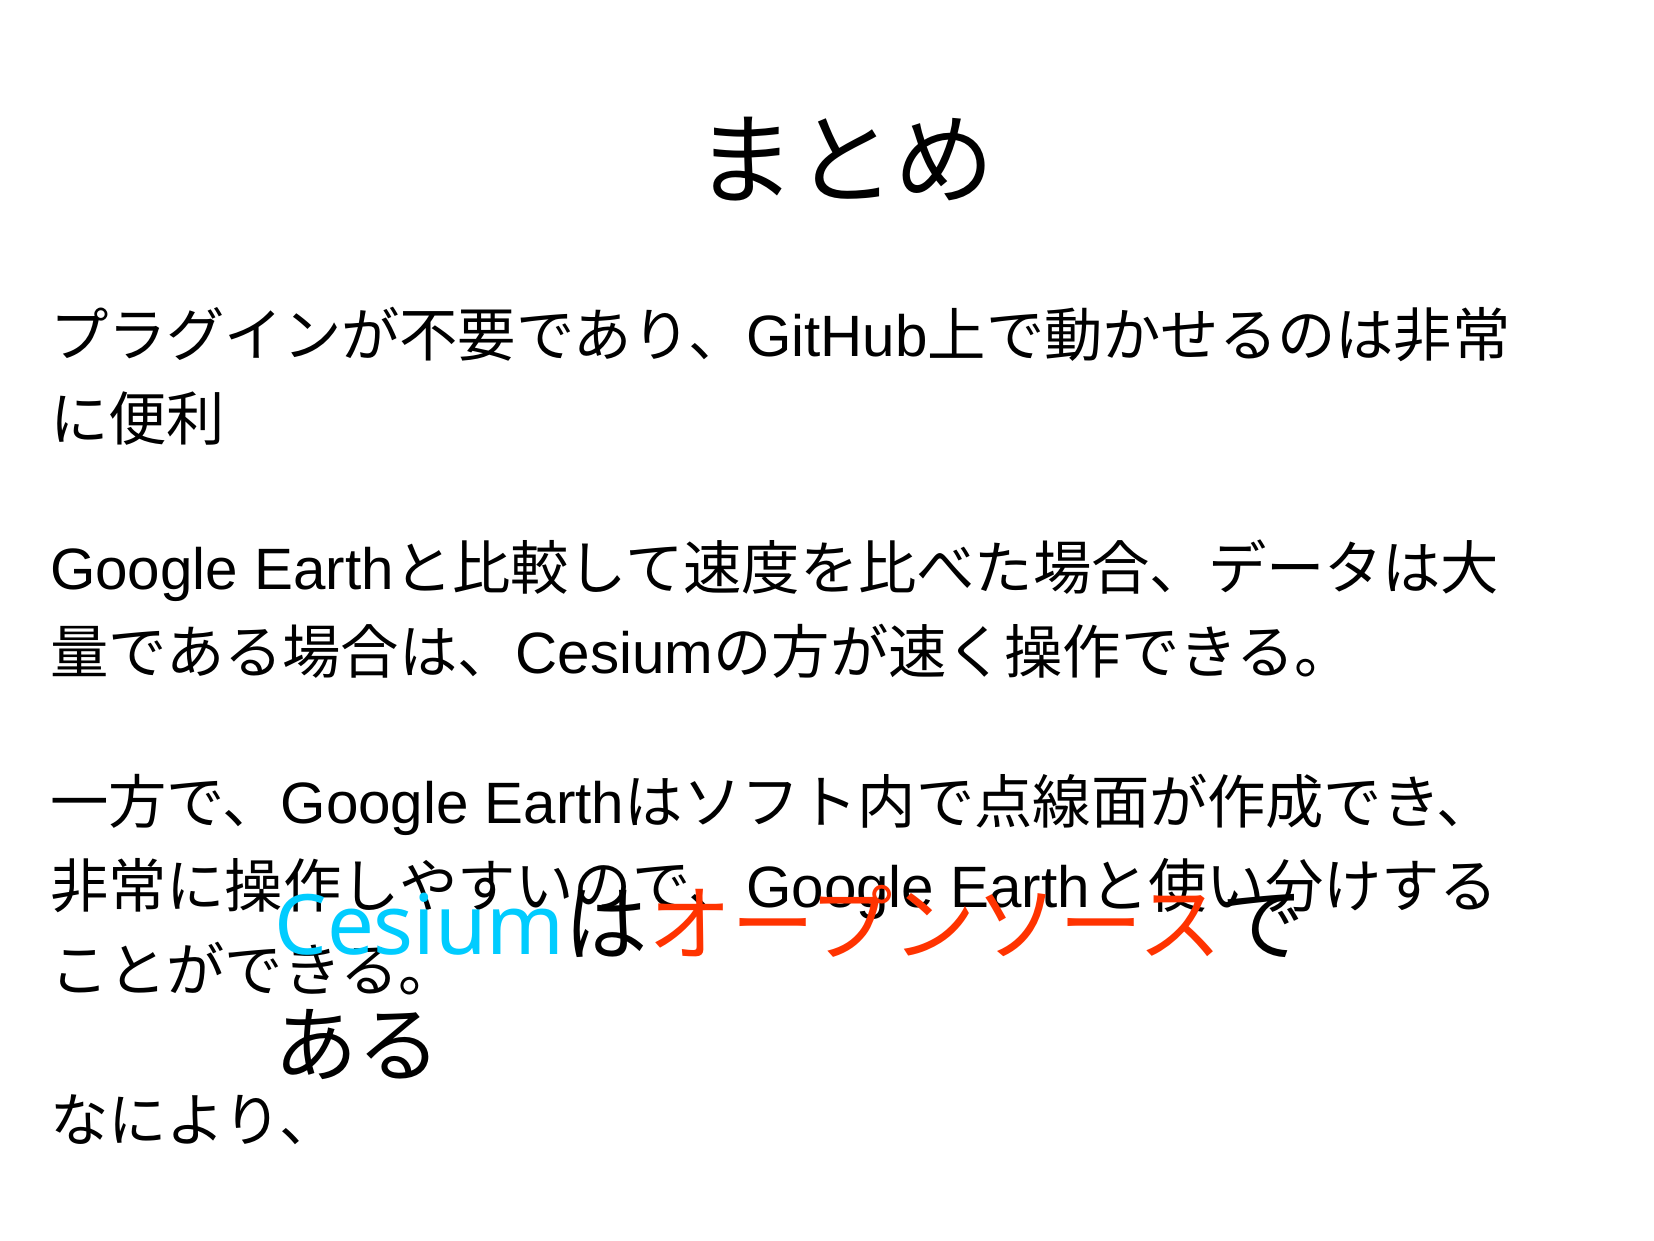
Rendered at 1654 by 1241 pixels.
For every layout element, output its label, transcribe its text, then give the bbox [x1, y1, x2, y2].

text_box Cesiumはオープンソースである [259, 850, 1394, 959]
text_box プラグインが不要であり、GitHub上で動かせるのは非常に便利 Google Earthと比較して速度を比べた場合、データは大量である場合は、Cesiumの方が速く操作できる。 一方で、Google Earthはソフト内で点線面が作成でき、非常に操作しやすいので、Google Earthと使い分けすることができる。 なにより、 [35, 281, 1548, 981]
title まとめ [0, 49, 1654, 257]
